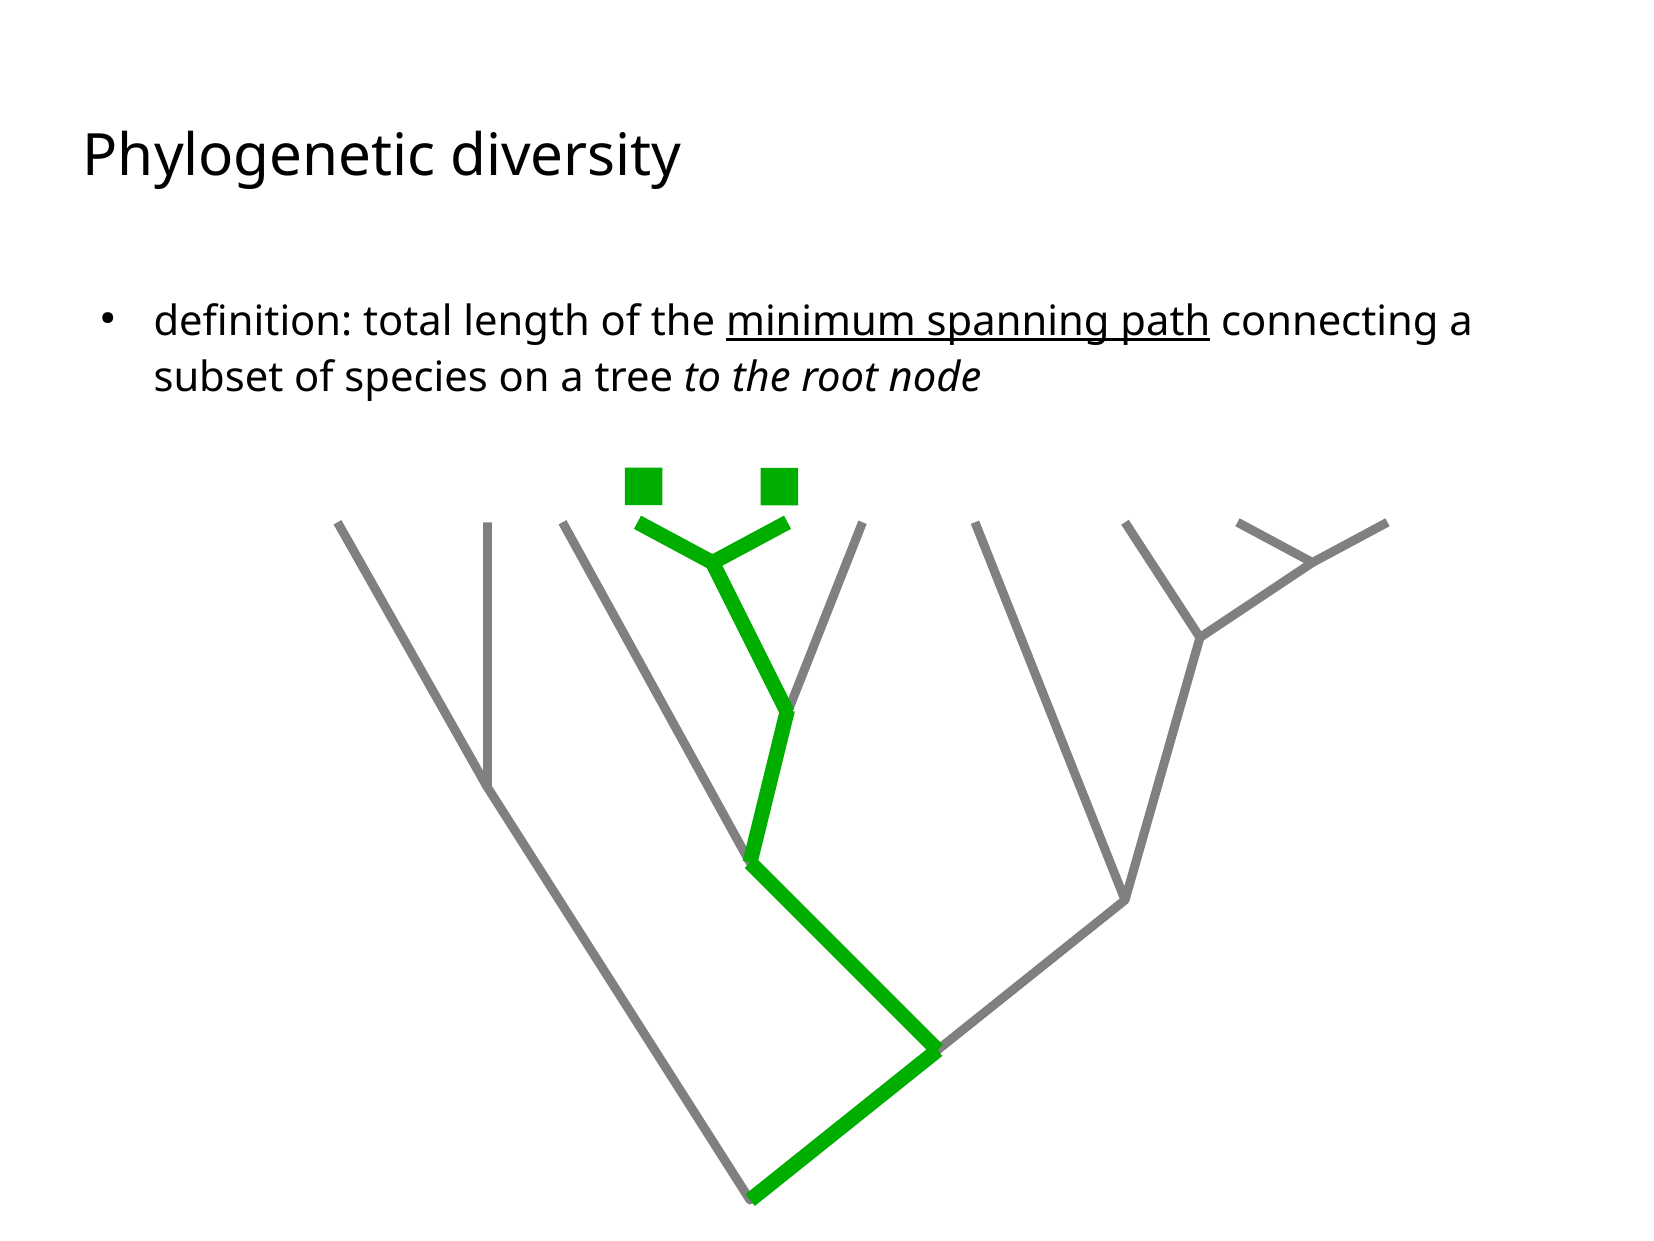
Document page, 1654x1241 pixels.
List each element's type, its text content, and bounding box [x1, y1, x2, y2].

title Phylogenetic diversity [82, 56, 1571, 250]
text_box [760, 467, 799, 506]
text_box [624, 467, 663, 506]
list definition: total length of the minimum spanning path connecting a subset of species on a tree to the root node [82, 290, 1571, 1109]
